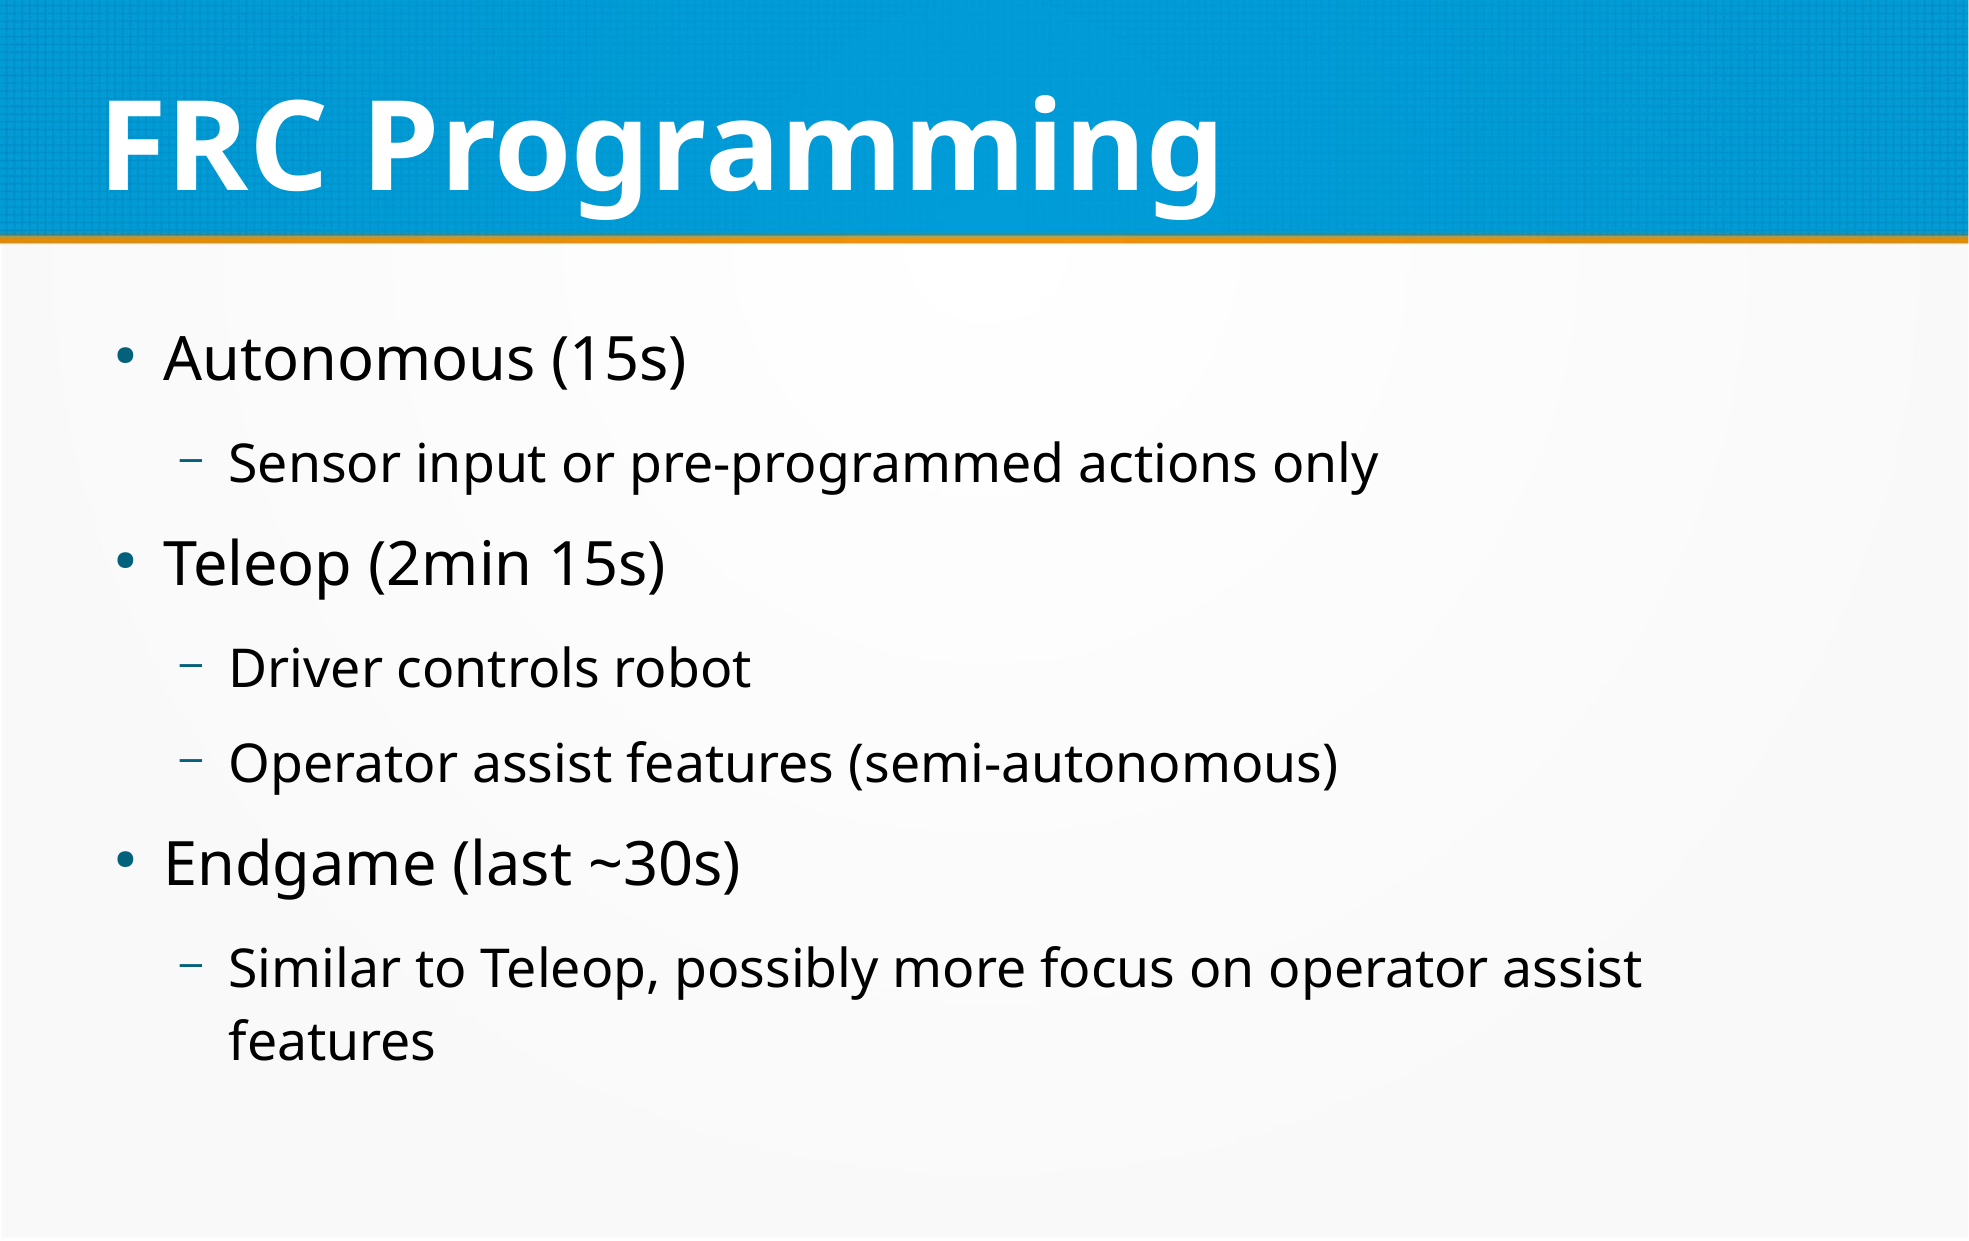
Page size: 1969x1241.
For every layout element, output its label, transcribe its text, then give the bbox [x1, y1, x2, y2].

title FRC Programming [98, 19, 1870, 227]
list Autonomous (15s) Sensor input or pre-programmed actions only Teleop (2min 15s) Driver controls robot Operator assist features (semi-autonomous) Endgame (last ~30s) Similar to Teleop, possibly more focus on operator assist features [98, 315, 1861, 1081]
picture [0, 233, 1969, 1241]
